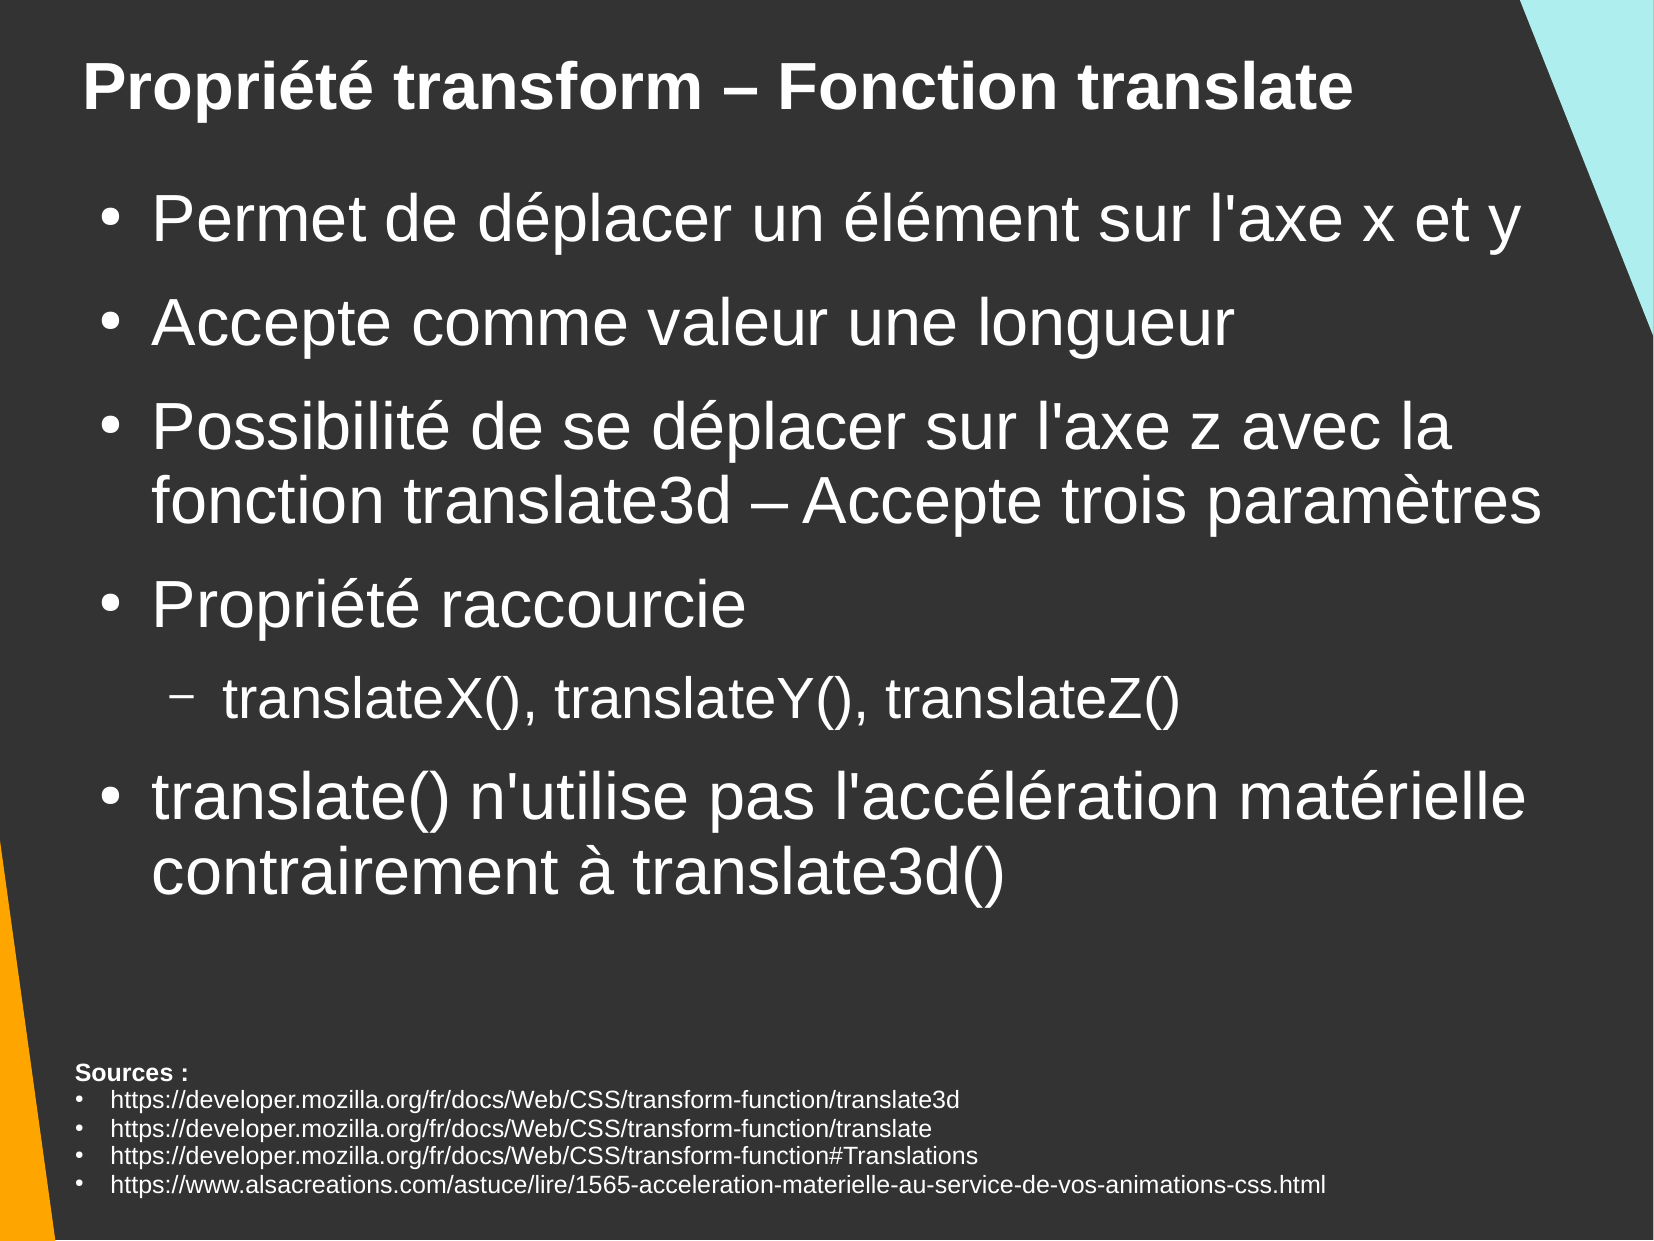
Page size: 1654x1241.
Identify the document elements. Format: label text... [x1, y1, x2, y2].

text_box Sources : https://developer.mozilla.org/fr/docs/Web/CSS/transform-function/translate3d https://developer.mozilla.org/fr/docs/Web/CSS/transform-function/translate https://developer.mozilla.org/fr/docs/Web/CSS/transform-function#Translations https://www.alsacreations.com/astuce/lire/1565-acceleration-materielle-au-service-de-vos-animations-css.html [60, 1050, 1546, 1217]
text_box [1519, 0, 1654, 338]
list Permet de déplacer un élément sur l'axe x et y Accepte comme valeur une longueur Possibilité de se déplacer sur l'axe z avec la fonction translate3d – Accepte trois paramètres Propriété raccourcie translateX(), translateY(), translateZ() translate() n'utilise pas l'accélération matérielle contrairement à translate3d() [80, 180, 1630, 993]
text_box [0, 840, 56, 1241]
title Propriété transform – Fonction translate [82, 49, 1571, 152]
